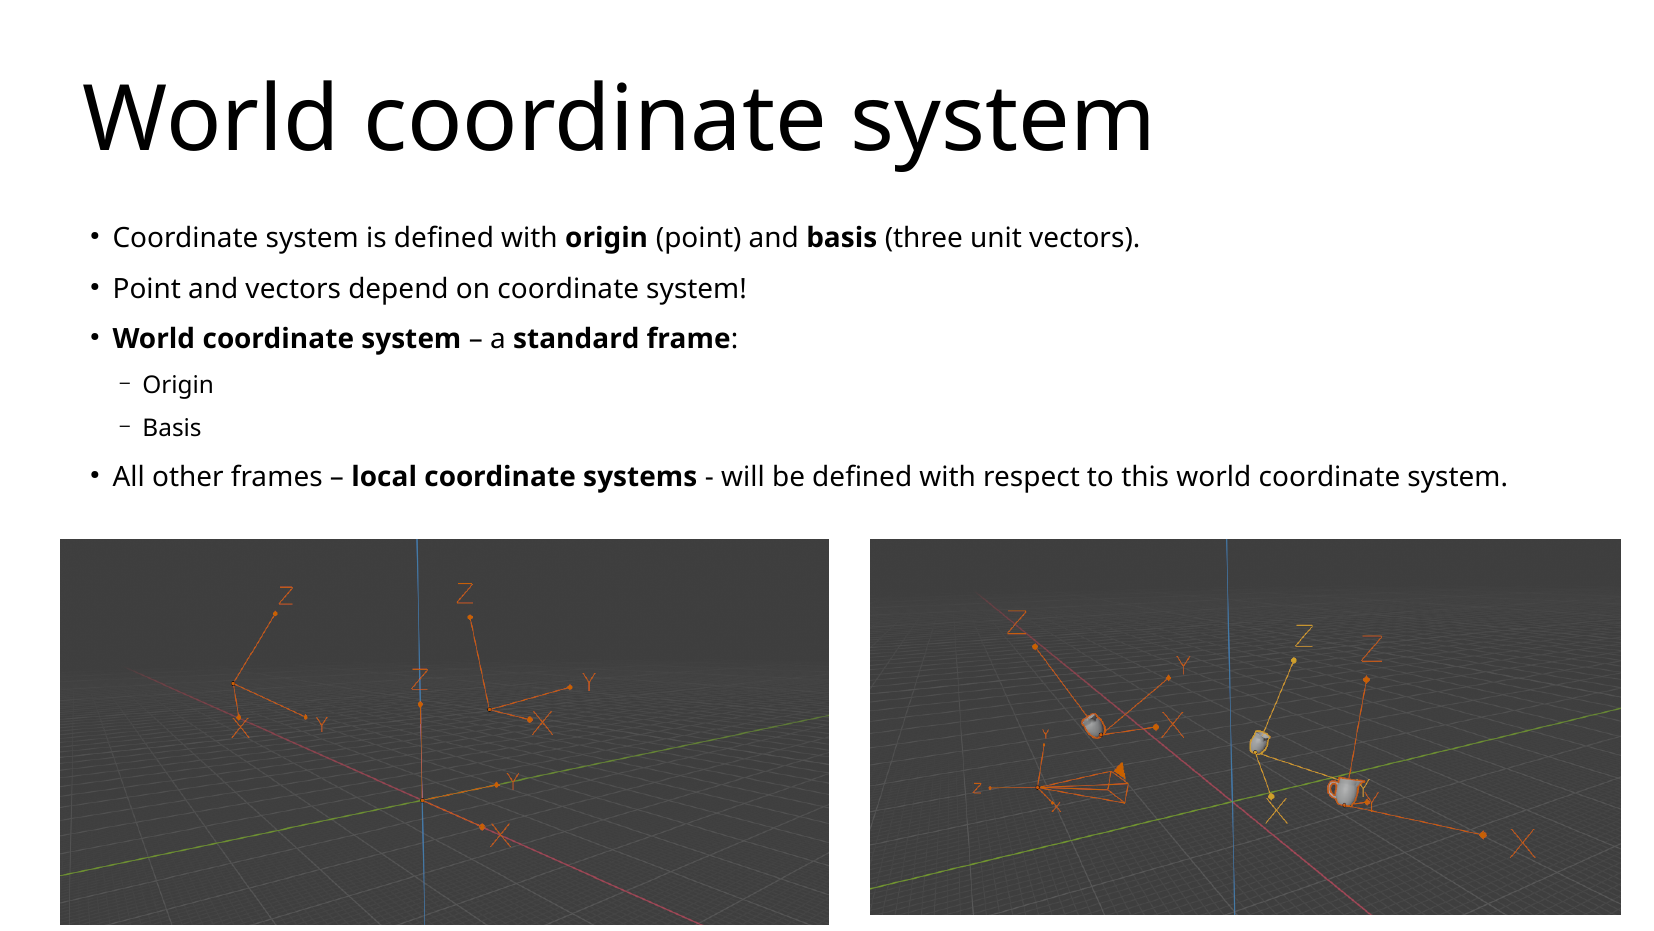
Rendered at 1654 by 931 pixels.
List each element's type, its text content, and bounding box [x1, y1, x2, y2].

picture [60, 539, 829, 925]
list Coordinate system is defined with origin (point) and basis (three unit vectors). Point and vectors depend on coordinate system! World coordinate system – a standard frame: Origin Basis All other frames – local coordinate systems - will be defined with respect to this world coordinate system. [82, 217, 1571, 496]
picture [870, 539, 1621, 916]
title World coordinate system [82, 37, 1571, 193]
